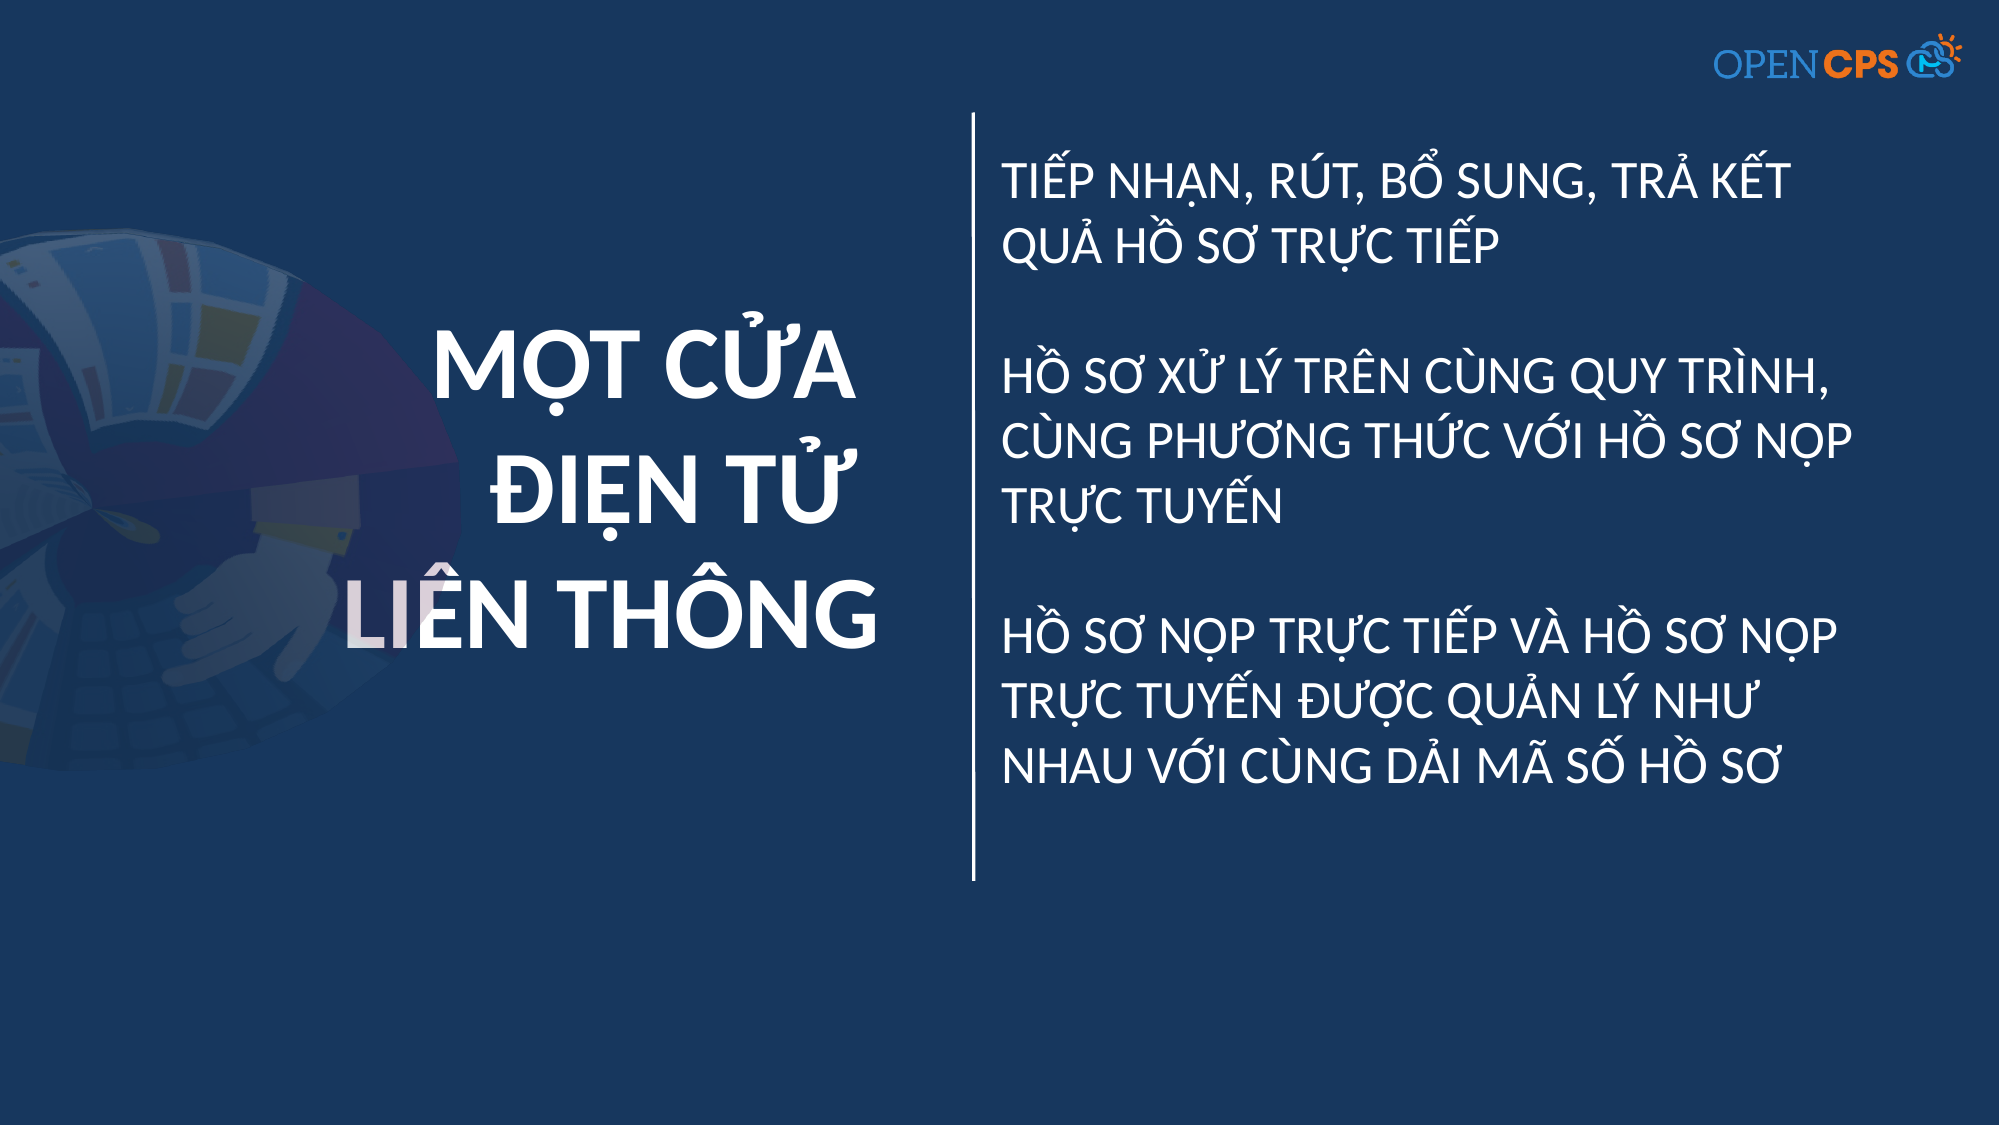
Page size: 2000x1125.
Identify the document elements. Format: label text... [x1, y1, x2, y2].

text_box MỘT CỬA ĐIỆN TỬ LIÊN THÔNG [327, 287, 895, 678]
picture [1709, 29, 1966, 85]
text_box TIẾP NHẬN, RÚT, BỔ SUNG, TRẢ KẾT QUẢ HỒ SƠ TRỰC TIẾP HỒ SƠ XỬ LÝ TRÊN CÙNG QUY TRÌNH, CÙNG PHƯƠNG THỨC VỚI HỒ SƠ NỘP TRỰC TUYẾN HỒ SƠ NỘP TRỰC TIẾP VÀ HỒ SƠ NỘP TRỰC TUYẾN ĐƯỢC QUẢN LÝ NHƯ NHAU VỚI CÙNG DẢI MÃ SỐ HỒ SƠ [986, 137, 1874, 802]
